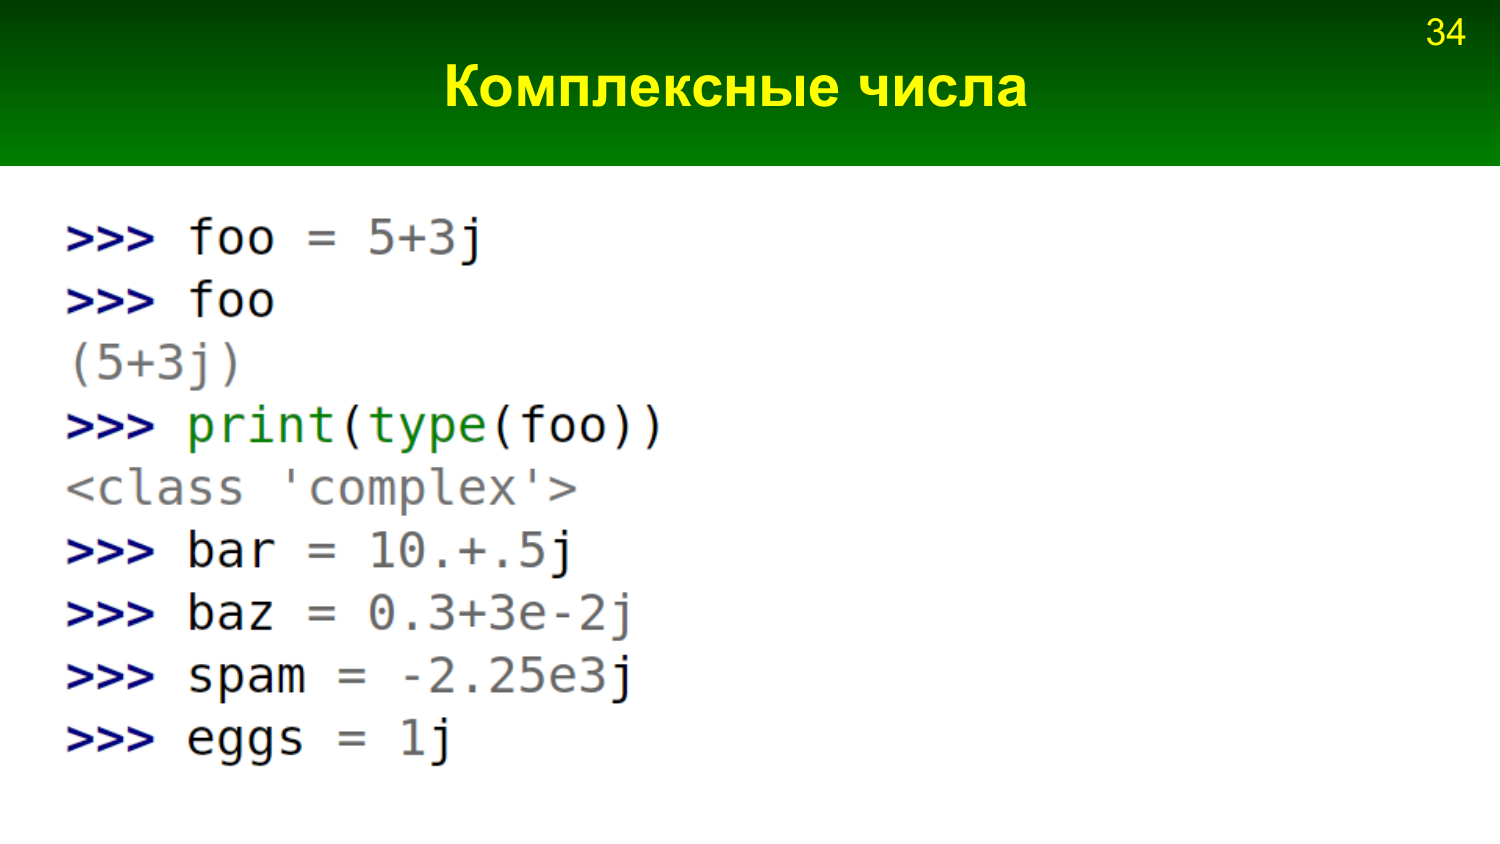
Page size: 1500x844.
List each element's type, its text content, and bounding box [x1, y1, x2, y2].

picture [53, 211, 668, 774]
title Комплексные числа [47, 11, 1426, 154]
